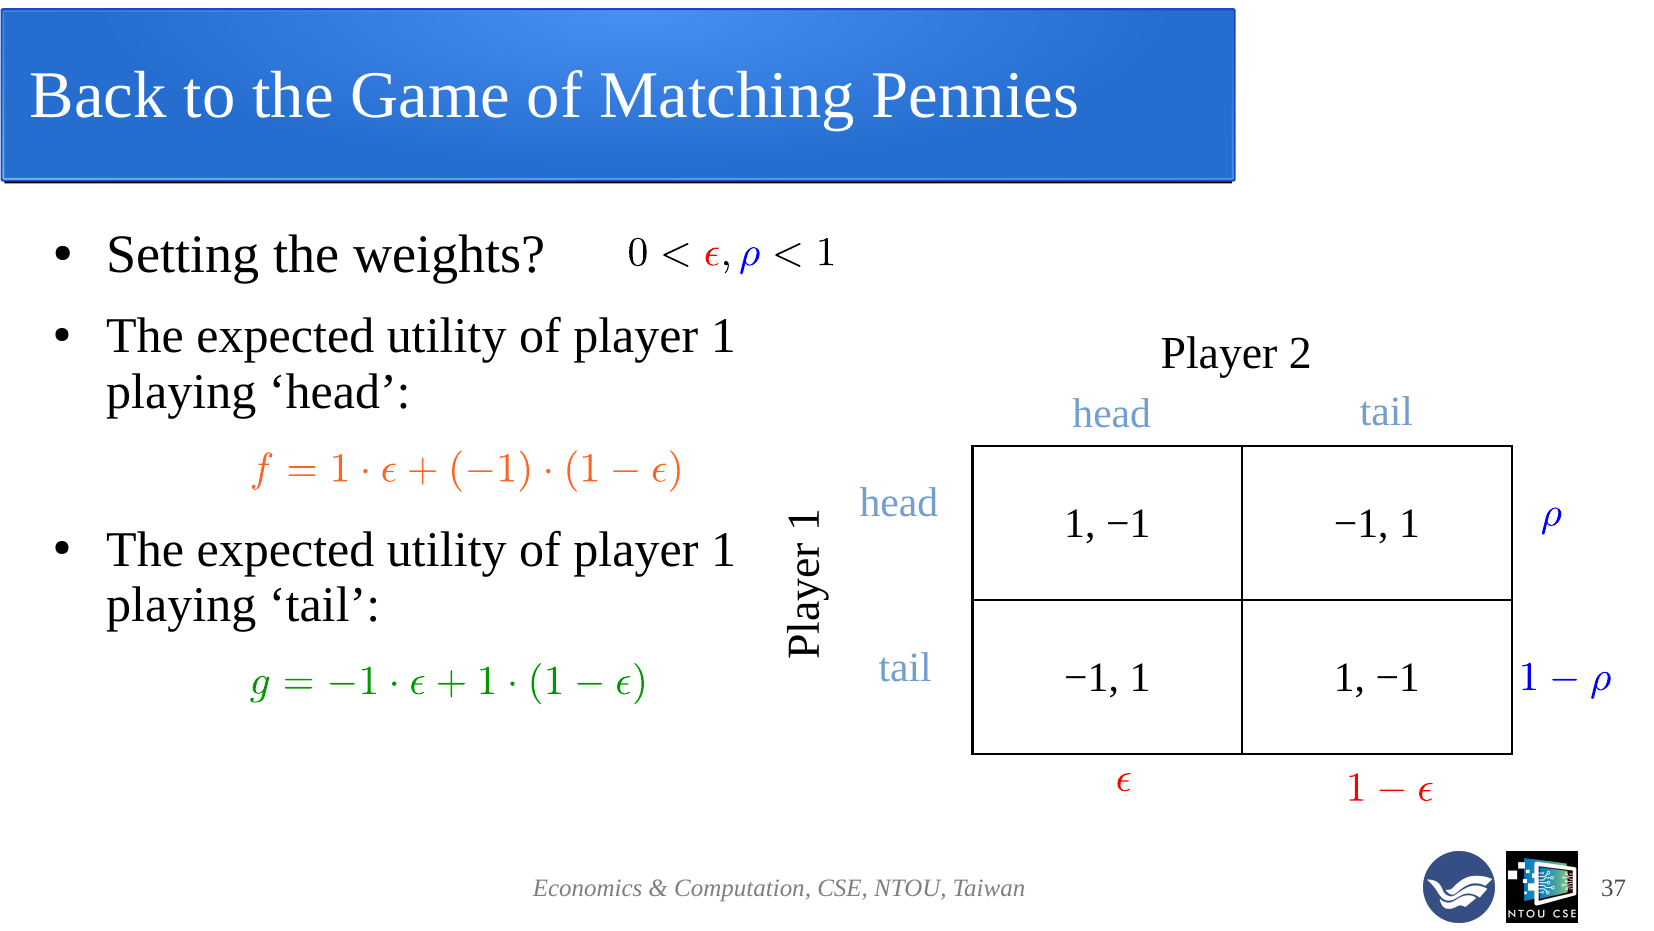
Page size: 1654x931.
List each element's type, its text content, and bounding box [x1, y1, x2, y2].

table_cell −1, 1 [974, 601, 1241, 753]
picture [1540, 507, 1562, 535]
picture [248, 661, 650, 706]
table_cell 1, −1 [1243, 601, 1511, 753]
text_box tail [1282, 380, 1491, 446]
picture [1423, 851, 1495, 923]
text_box Player 1 [770, 480, 857, 688]
list Setting the weights? The expected utility of player 1 playing ‘head’: The expected utility of player 1 playing ‘tail’: [35, 224, 780, 764]
text_box Player 2 [1123, 320, 1350, 387]
picture [1345, 773, 1433, 802]
table_header −1, 1 [1243, 447, 1511, 599]
text_box head [823, 471, 975, 538]
picture [625, 236, 835, 276]
title Back to the Game of Matching Pennies [29, 17, 1138, 172]
picture [1506, 851, 1578, 923]
picture [1517, 660, 1613, 701]
text_box tail [844, 637, 966, 702]
picture [1115, 773, 1131, 792]
text_box head [1023, 382, 1201, 449]
table_header 1, −1 [974, 447, 1241, 599]
picture [248, 448, 682, 494]
